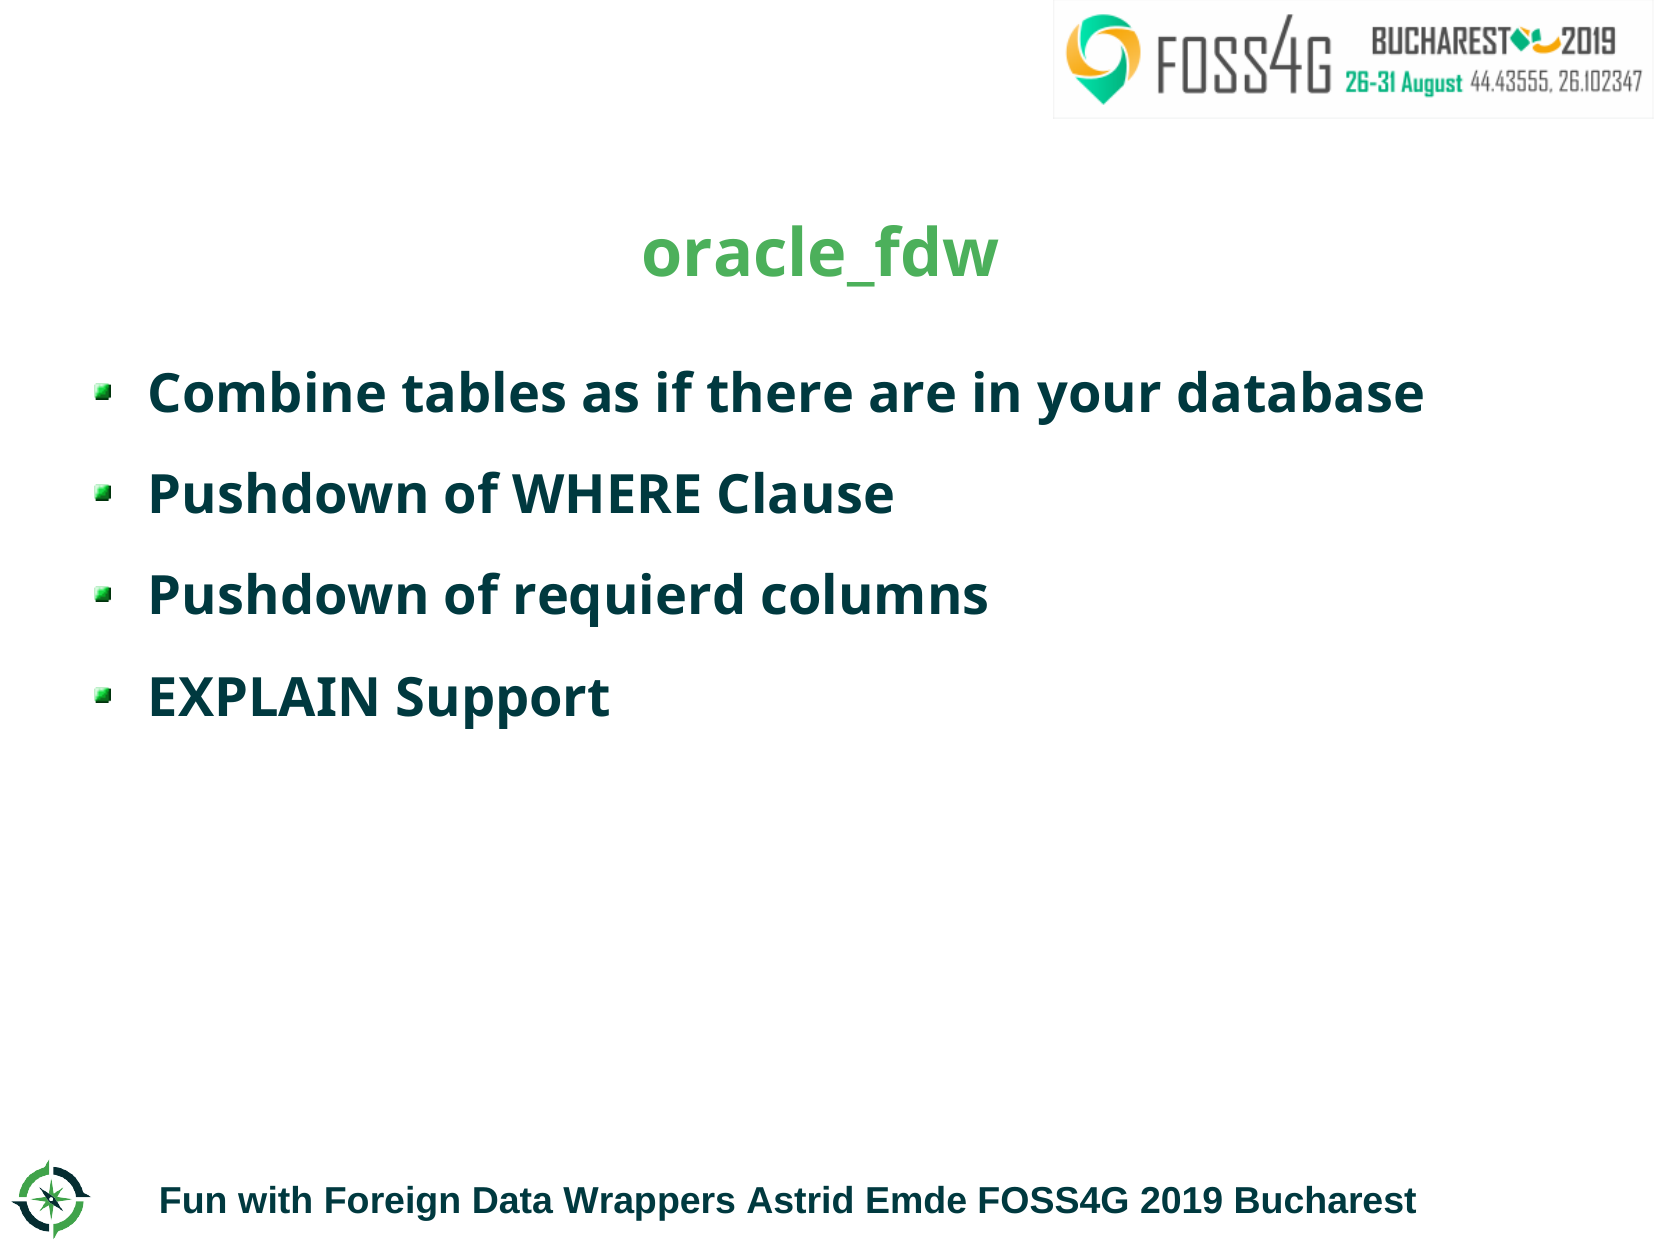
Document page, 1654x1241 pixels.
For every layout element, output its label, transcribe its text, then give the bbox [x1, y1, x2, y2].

title oracle_fdw [76, 177, 1565, 325]
list Combine tables as if there are in your database Pushdown of WHERE Clause Pushdown of requierd columns EXPLAIN Support [76, 354, 1599, 1173]
picture [1053, 0, 1654, 119]
picture [10, 1158, 92, 1240]
